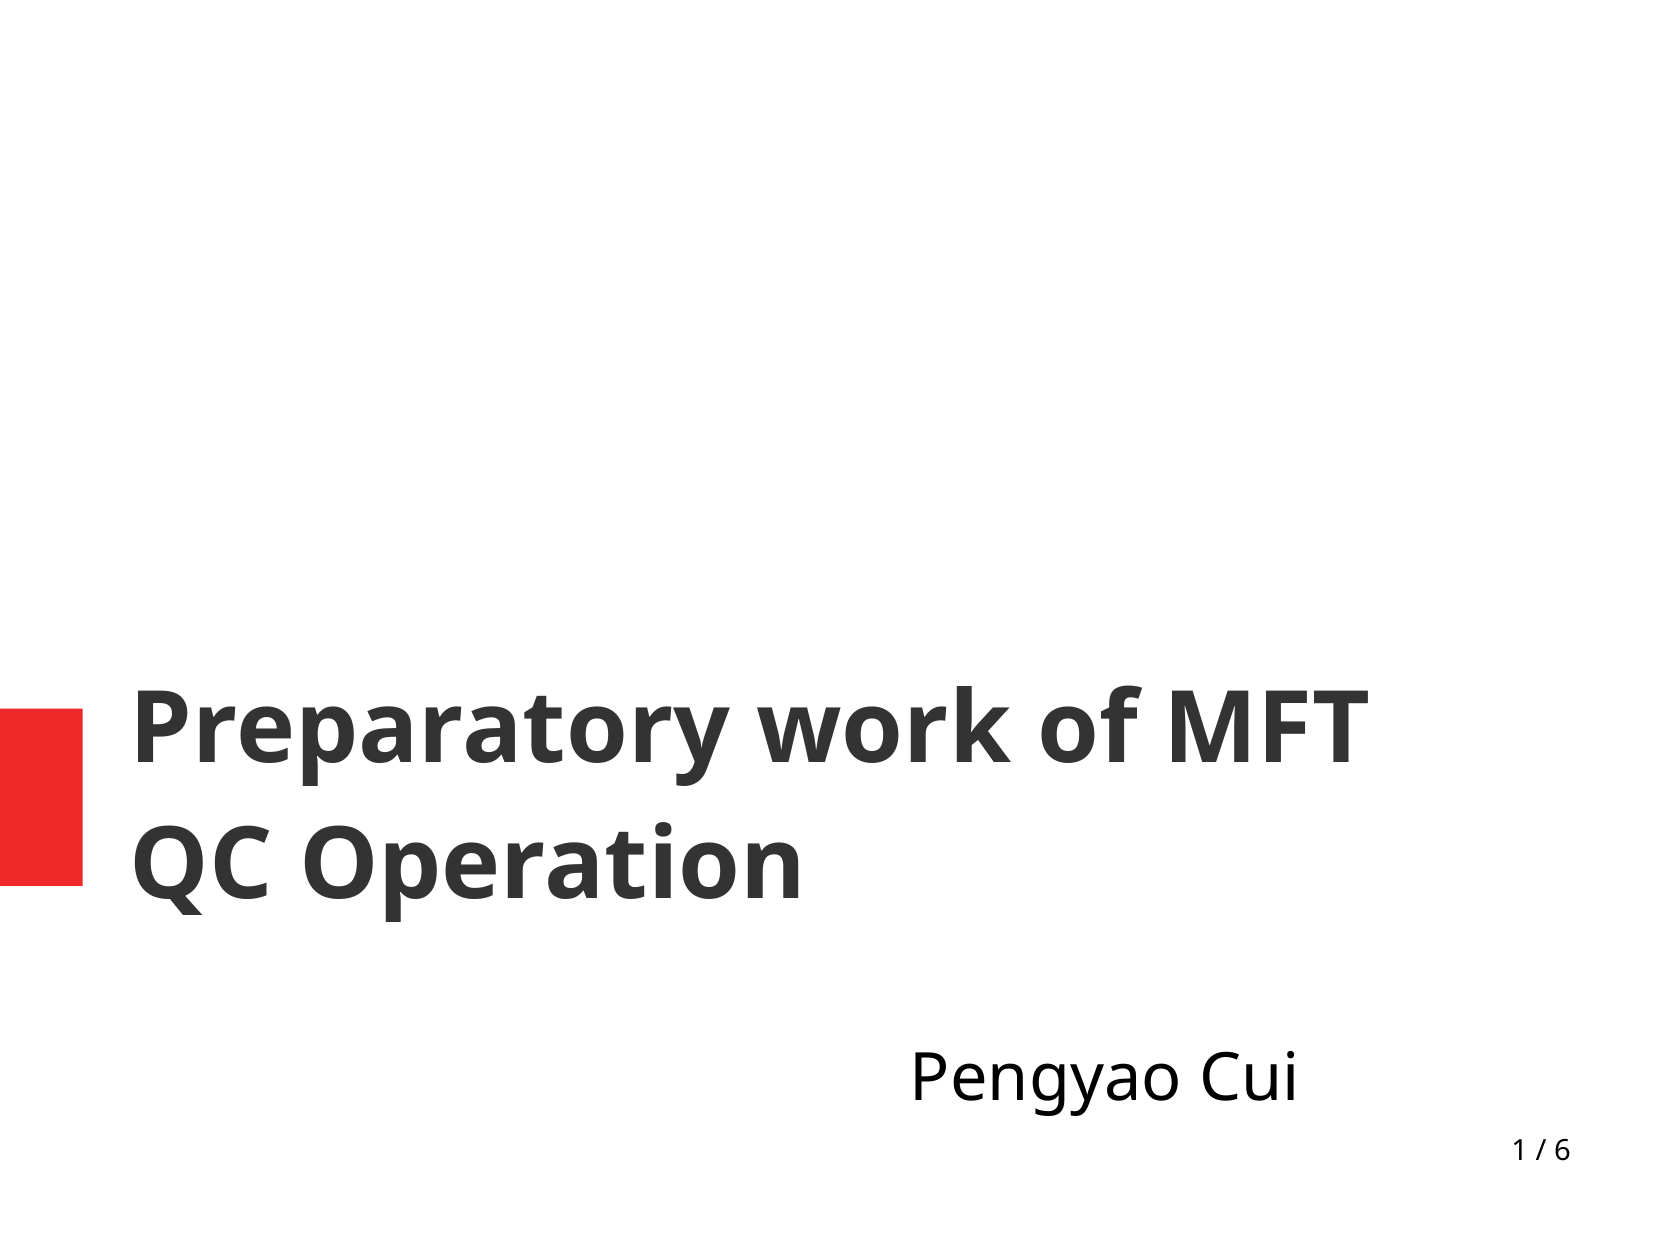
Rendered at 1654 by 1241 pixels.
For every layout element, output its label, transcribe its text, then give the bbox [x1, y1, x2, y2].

title Preparatory work of MFT QC Operation [129, 655, 1536, 928]
subtitle Pengyao Cui [675, 1020, 1536, 1130]
